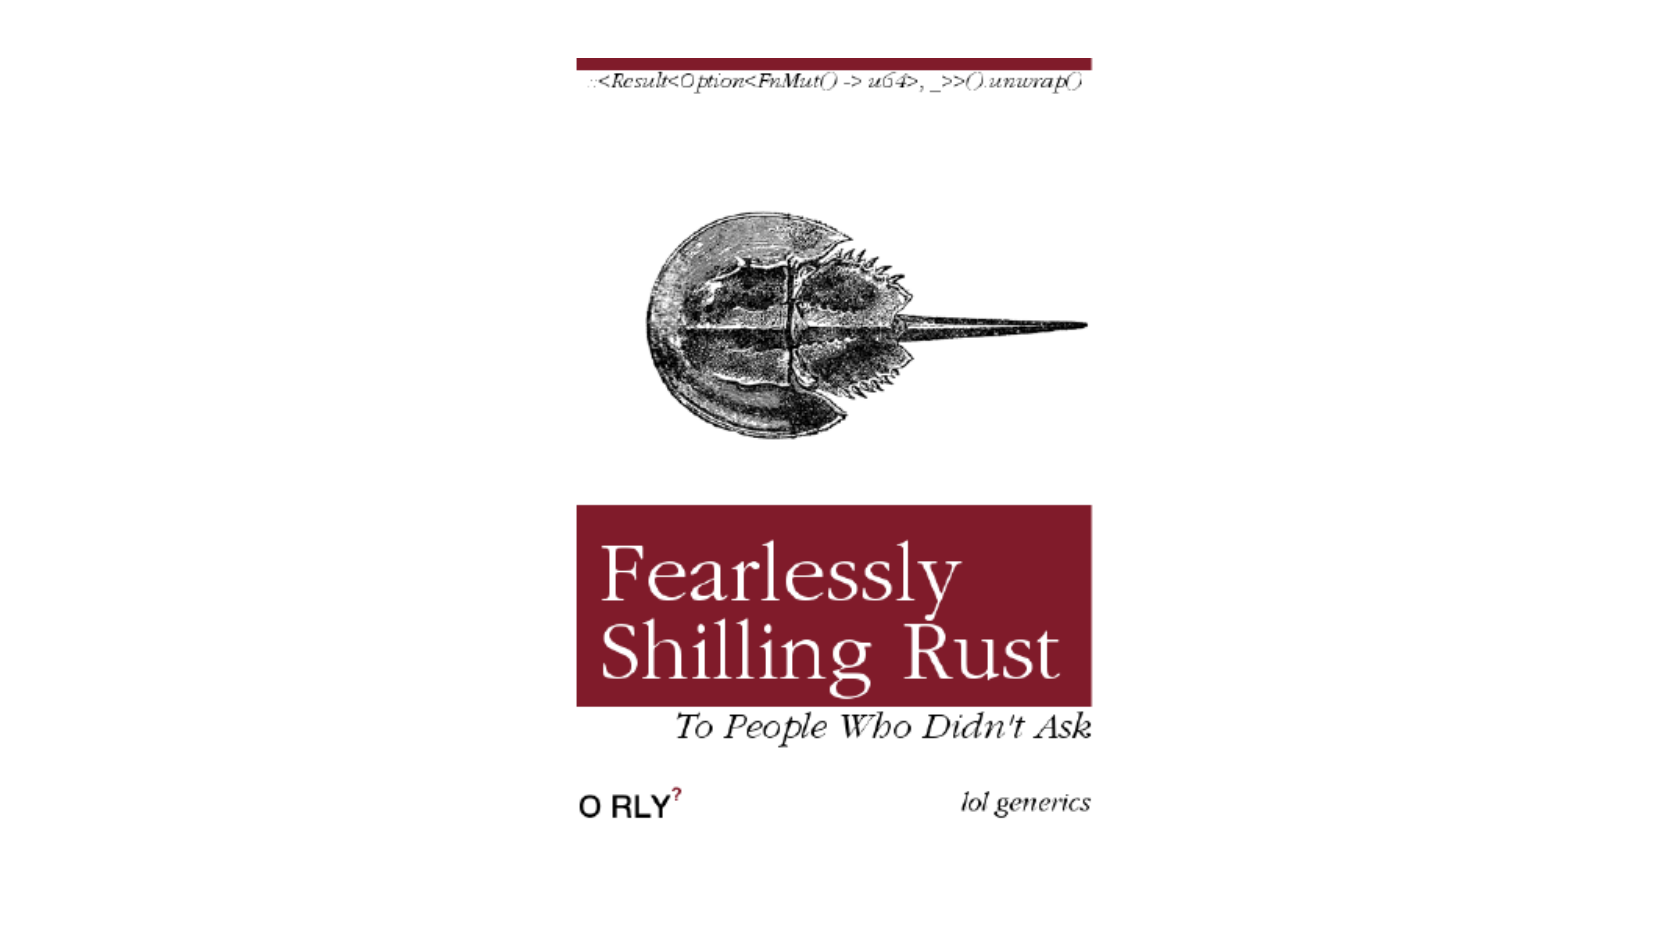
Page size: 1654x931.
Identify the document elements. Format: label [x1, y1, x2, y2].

picture [555, 58, 1113, 841]
